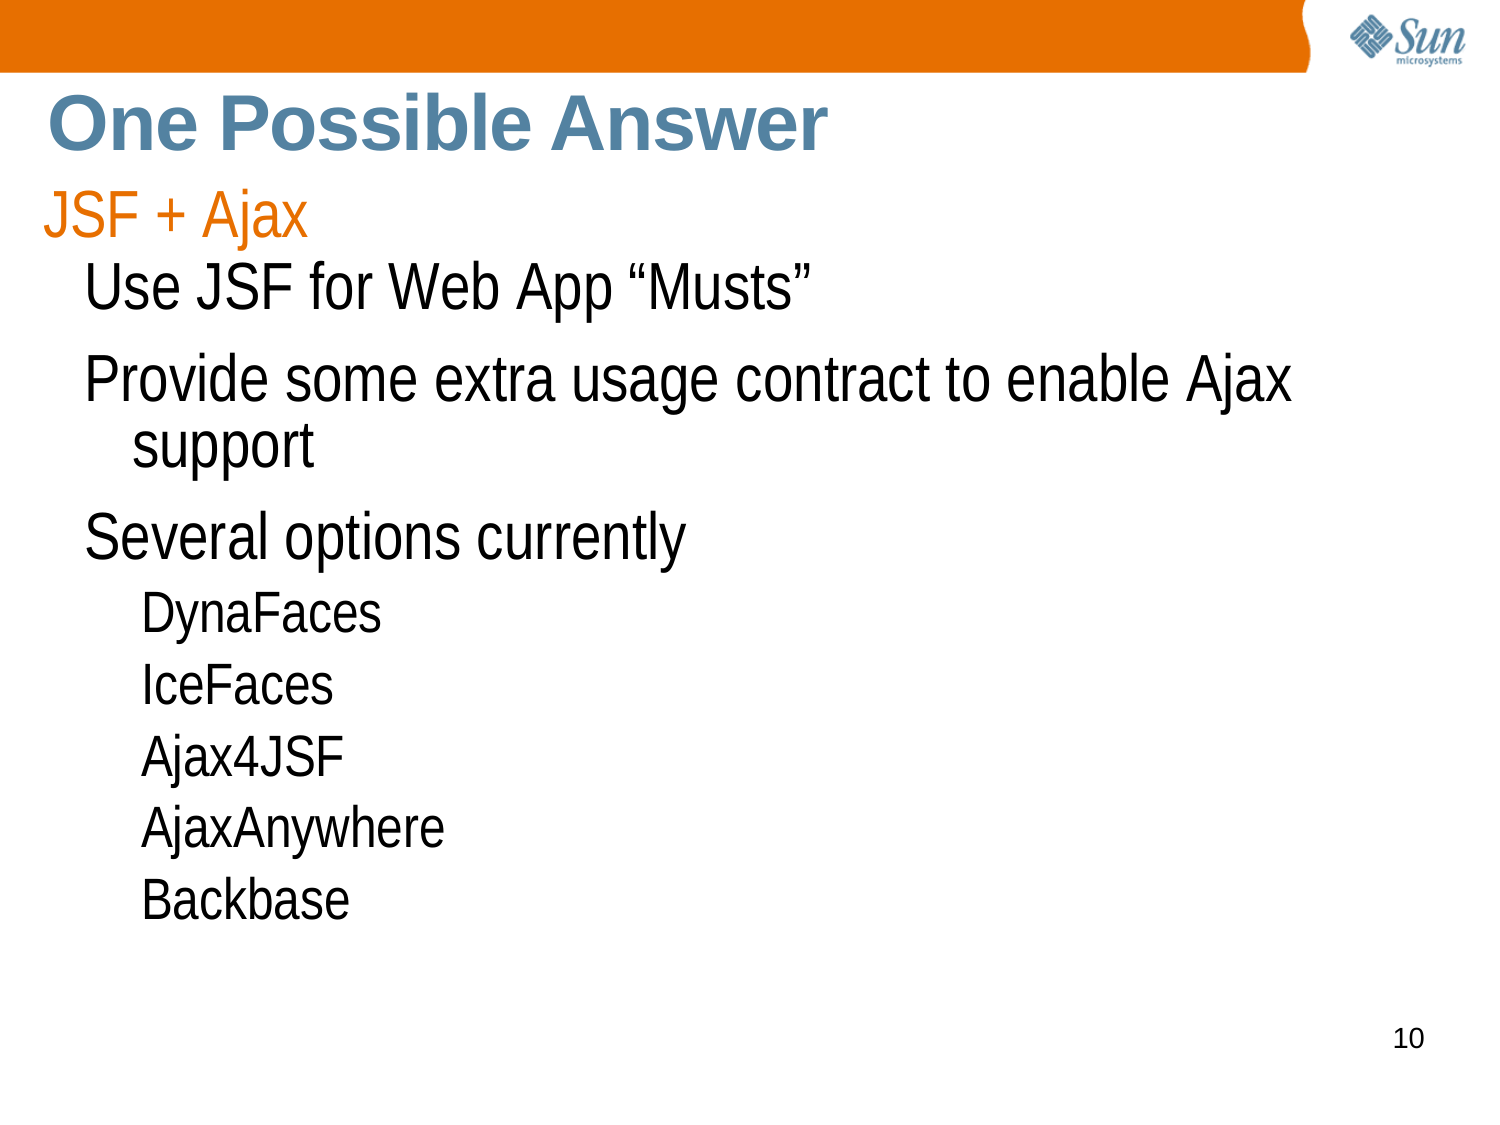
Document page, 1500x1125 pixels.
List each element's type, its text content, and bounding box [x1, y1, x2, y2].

title One Possible Answer [48, 86, 1410, 191]
list Use JSF for Web App “Musts” Provide some extra usage contract to enable Ajax support Several options currently DynaFaces IceFaces Ajax4JSF AjaxAnywhere Backbase [64, 257, 1402, 1017]
picture [0, 0, 1500, 75]
text_box JSF + Ajax [43, 185, 1311, 263]
